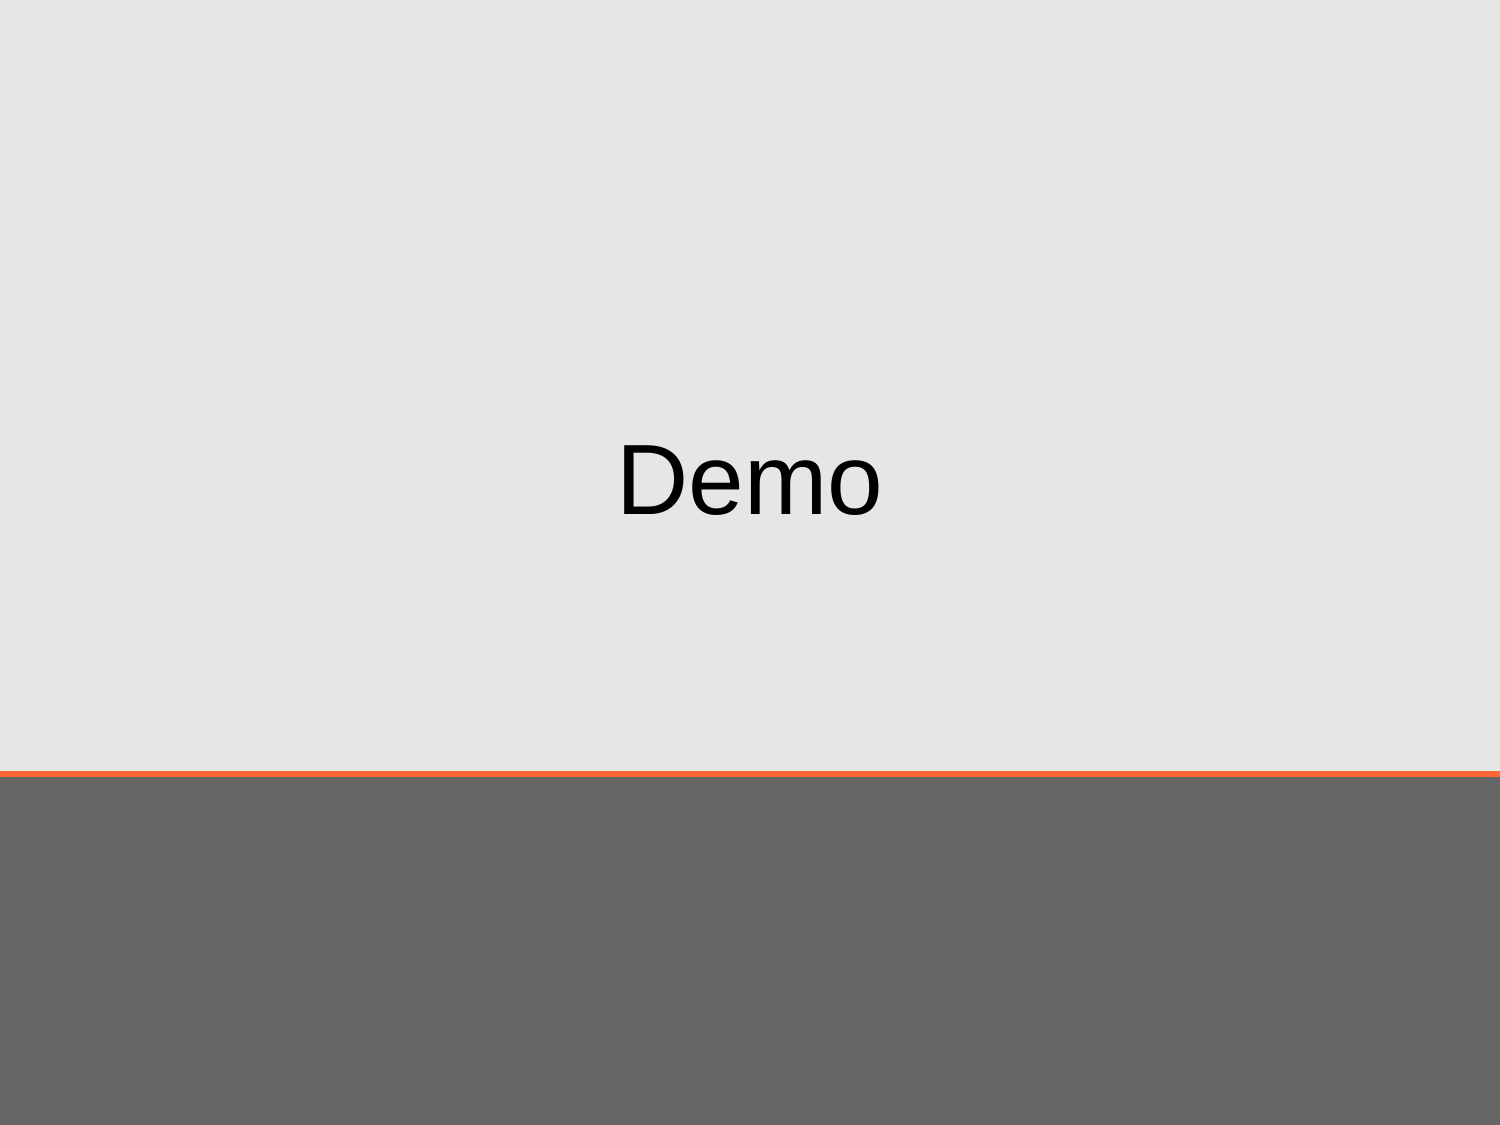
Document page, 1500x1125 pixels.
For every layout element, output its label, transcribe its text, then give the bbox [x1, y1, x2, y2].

subtitle Demo [75, 44, 1425, 916]
